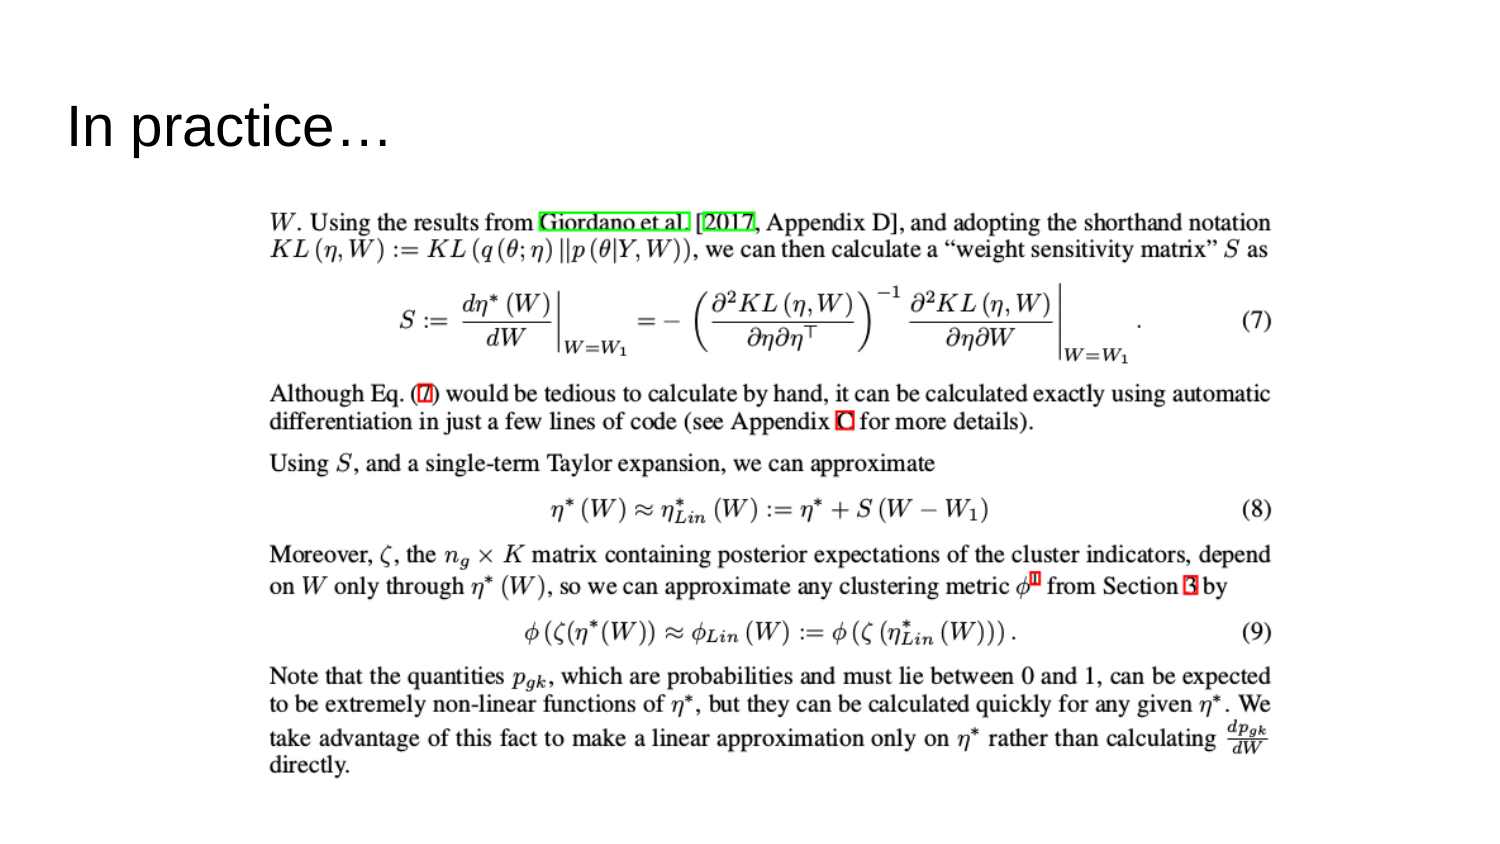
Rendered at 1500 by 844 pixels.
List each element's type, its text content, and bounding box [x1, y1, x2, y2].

title In practice… [51, 72, 1449, 167]
picture [257, 190, 1294, 794]
